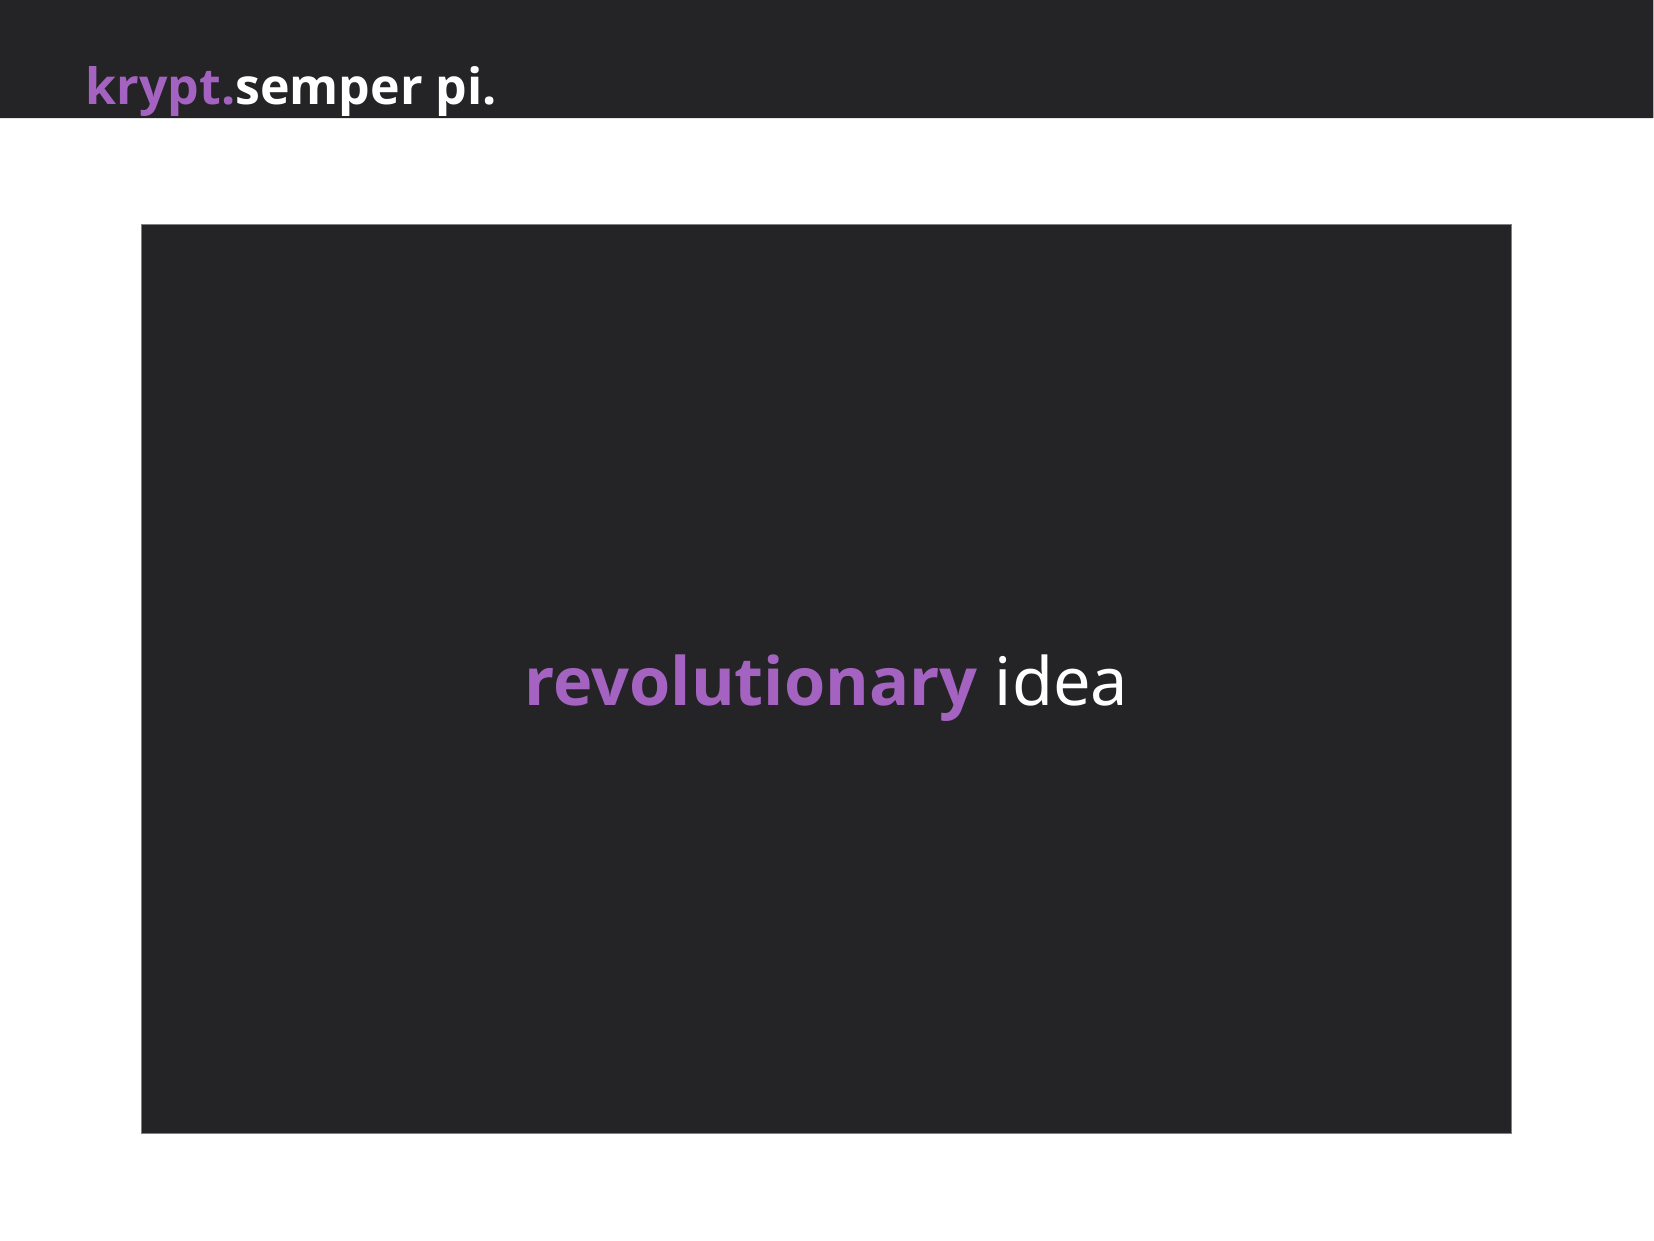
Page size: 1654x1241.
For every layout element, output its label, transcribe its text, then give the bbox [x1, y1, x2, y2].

text_box [0, 0, 1654, 119]
text_box [165, 531, 1441, 1087]
text_box revolutionary idea [141, 224, 1512, 1134]
text_box krypt.semper pi. [70, 43, 544, 119]
